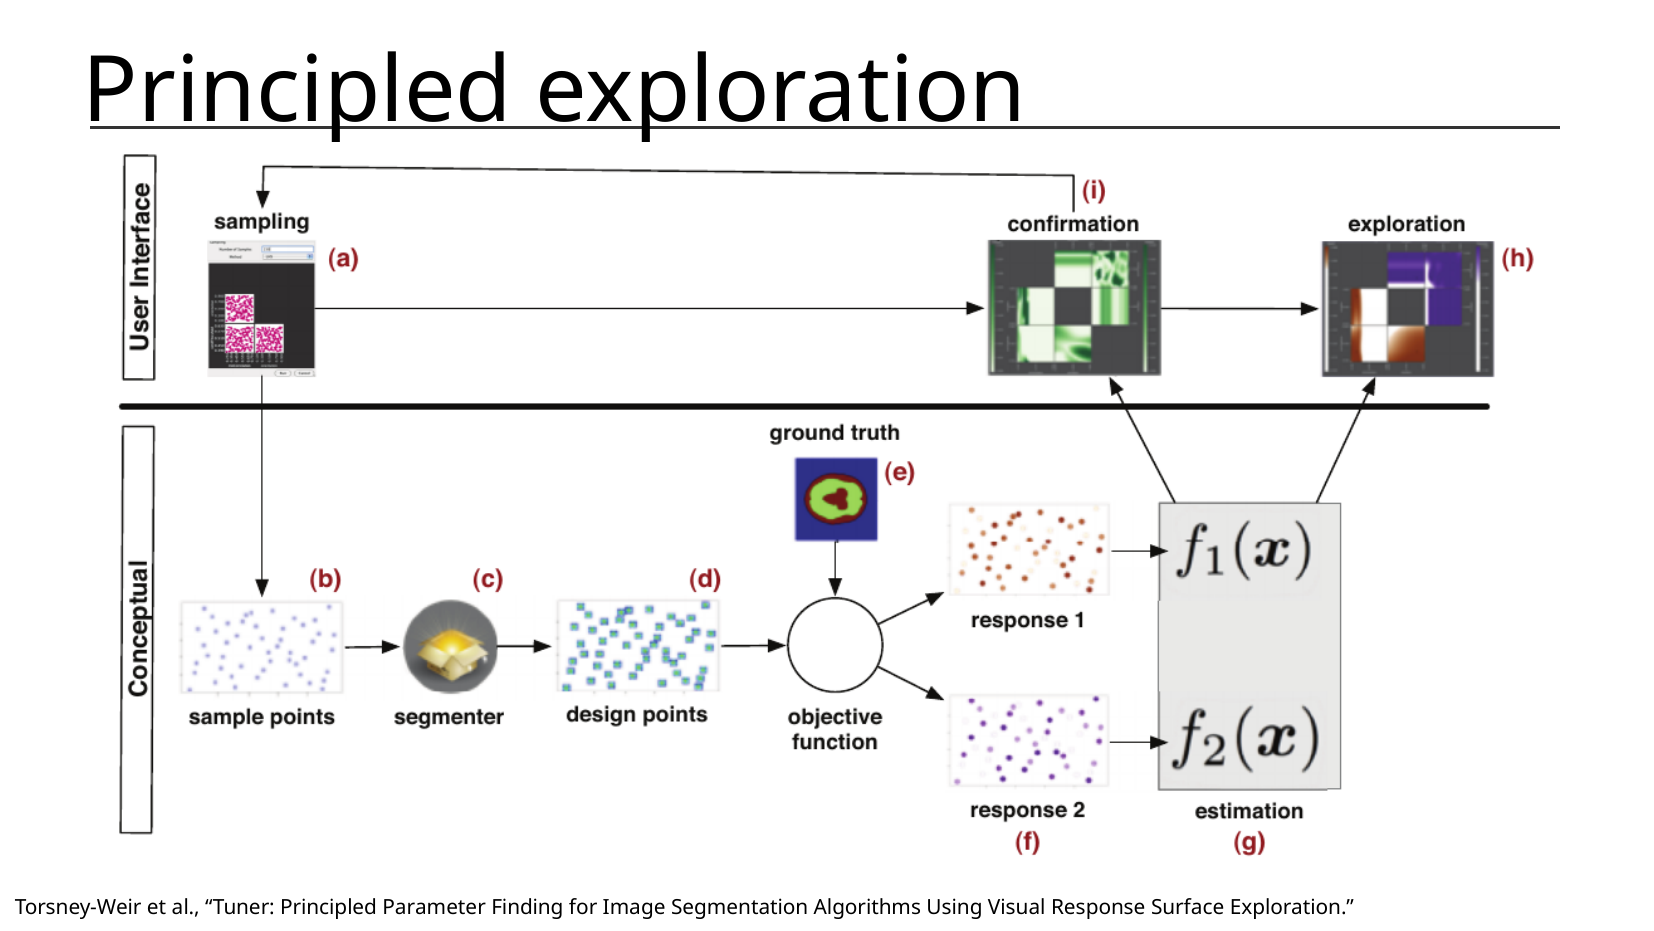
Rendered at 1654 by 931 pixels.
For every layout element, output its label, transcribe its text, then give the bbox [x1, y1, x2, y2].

title Principled exploration [82, 32, 1571, 140]
text_box Torsney-Weir et al., “Tuner: Principled Parameter Finding for Image Segmentation Algorithms Using Visual Response Surface Exploration.” [0, 885, 1415, 925]
picture [113, 142, 1540, 871]
